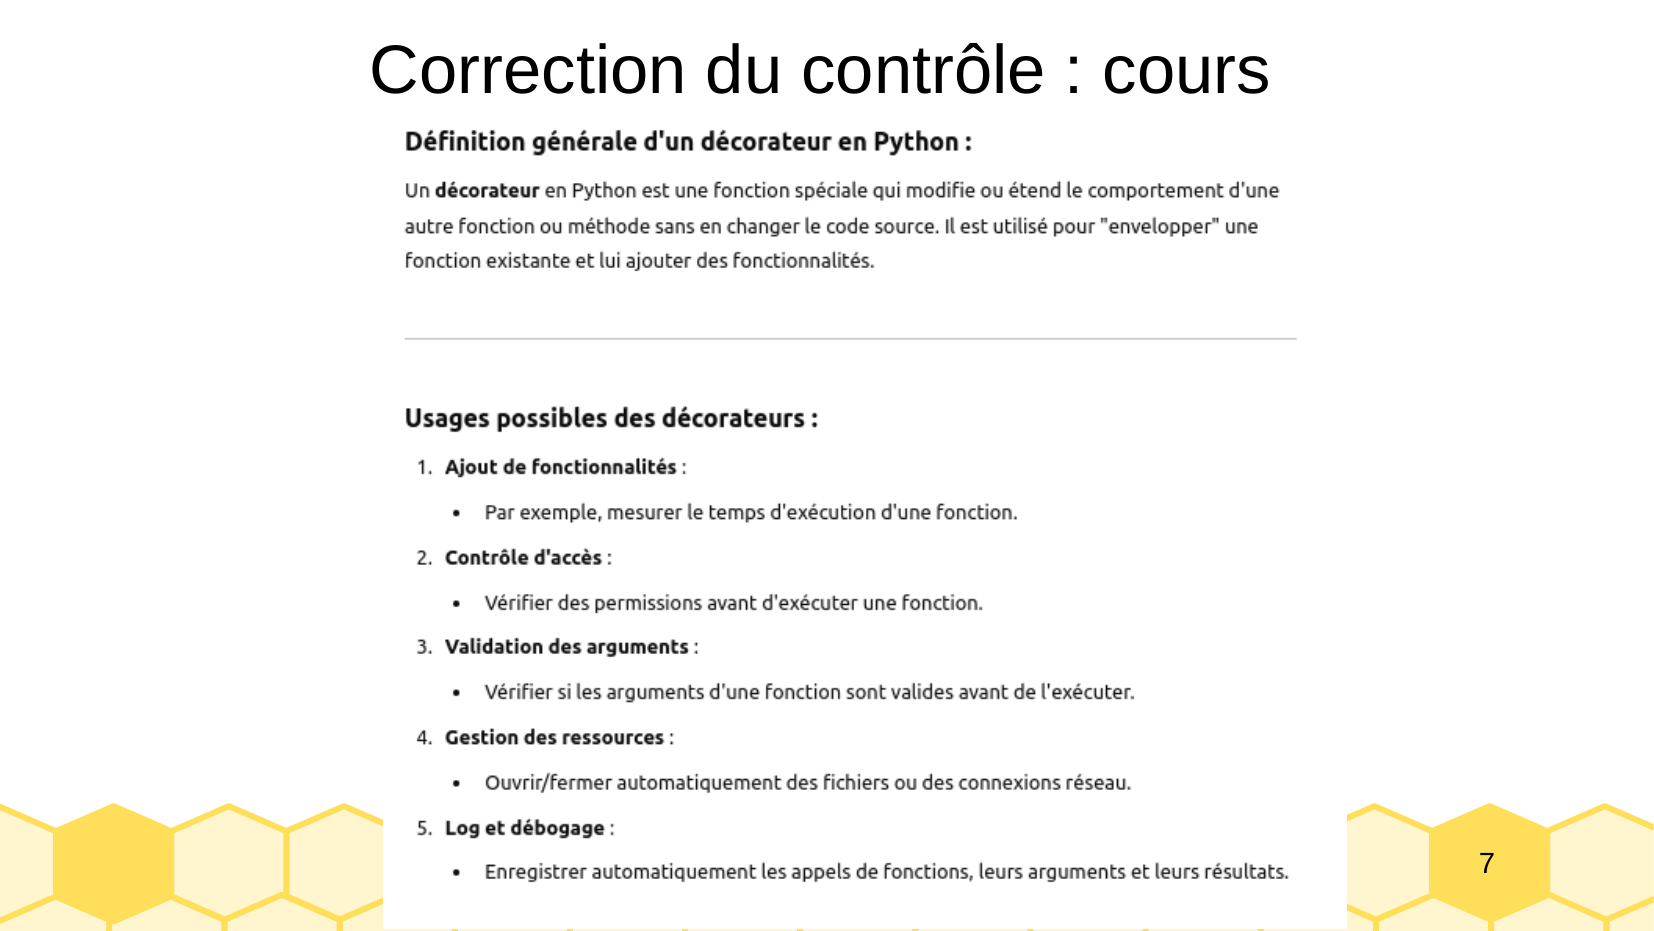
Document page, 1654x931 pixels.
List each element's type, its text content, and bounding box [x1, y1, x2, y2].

picture [383, 148, 1347, 929]
title Correction du contrôle : cours [76, 0, 1565, 148]
